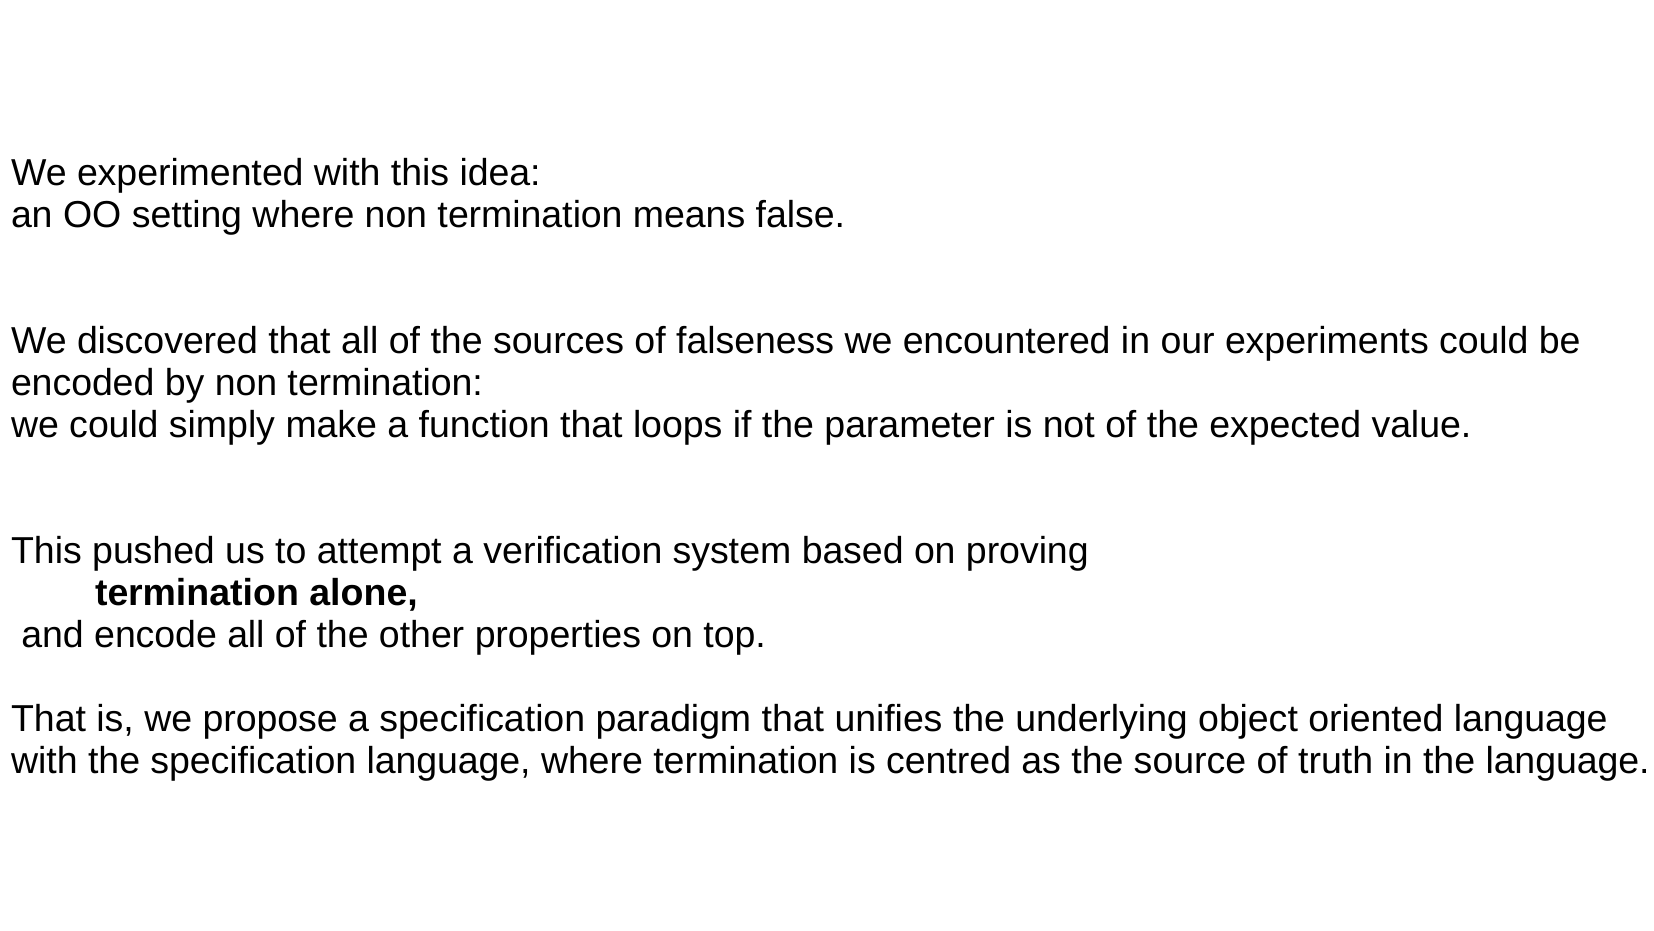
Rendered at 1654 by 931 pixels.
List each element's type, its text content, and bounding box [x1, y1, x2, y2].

text_box We experimented with this idea: an OO setting where non termination means false. We discovered that all of the sources of falseness we encountered in our experiments could be encoded by non termination: we could simply make a function that loops if the parameter is not of the expected value. This pushed us to attempt a verification system based on proving termination alone, and encode all of the other properties on top. That is, we propose a specification paradigm that unifies the underlying object oriented language with the specification language, where termination is centred as the source of truth in the language. [0, 144, 1654, 790]
